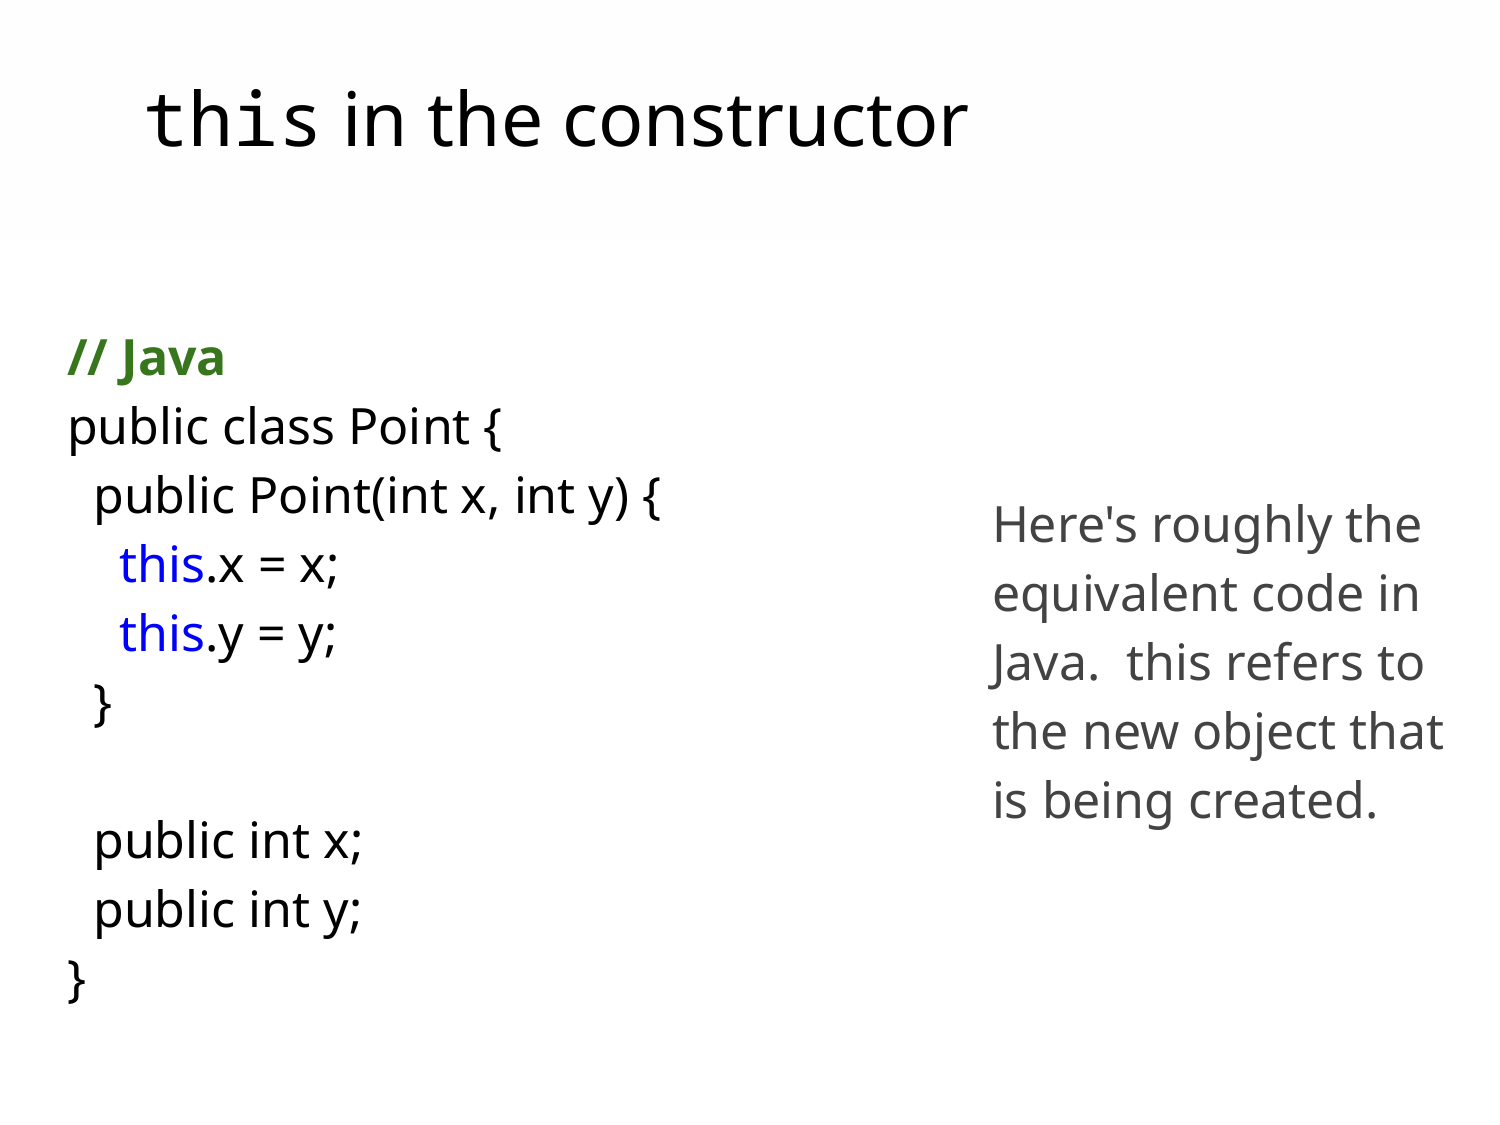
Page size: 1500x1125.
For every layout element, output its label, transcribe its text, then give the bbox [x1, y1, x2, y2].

list // Java public class Point { public Point(int x, int y) { this.x = x; this.y = y; } public int x; public int y; } [52, 301, 928, 1038]
title this in the constructor [128, 56, 1372, 183]
list Here's roughly the equivalent code in Java. this refers to the new object that is being created. [977, 468, 1481, 816]
